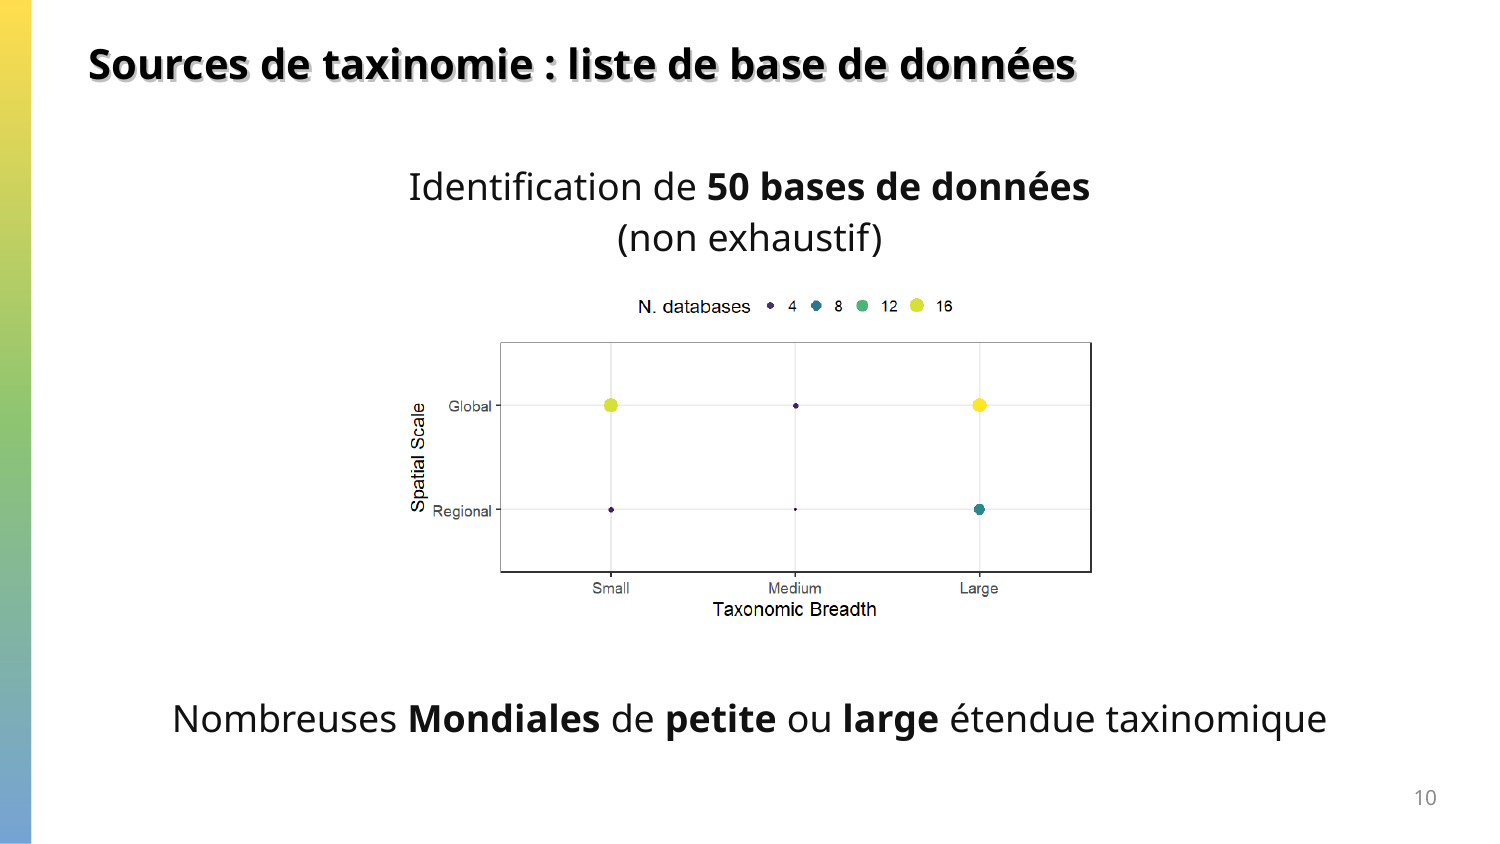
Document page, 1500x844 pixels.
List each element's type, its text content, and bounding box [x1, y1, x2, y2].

picture [0, 0, 1500, 844]
text_box Identification de 50 bases de données (non exhaustif) [206, 153, 1294, 260]
text_box Nombreuses Mondiales de petite ou large étendue taxinomique [103, 685, 1397, 746]
list Sources de taxinomie : liste de base de données [88, 38, 1442, 133]
slide_number <numéro> [1240, 767, 1437, 813]
